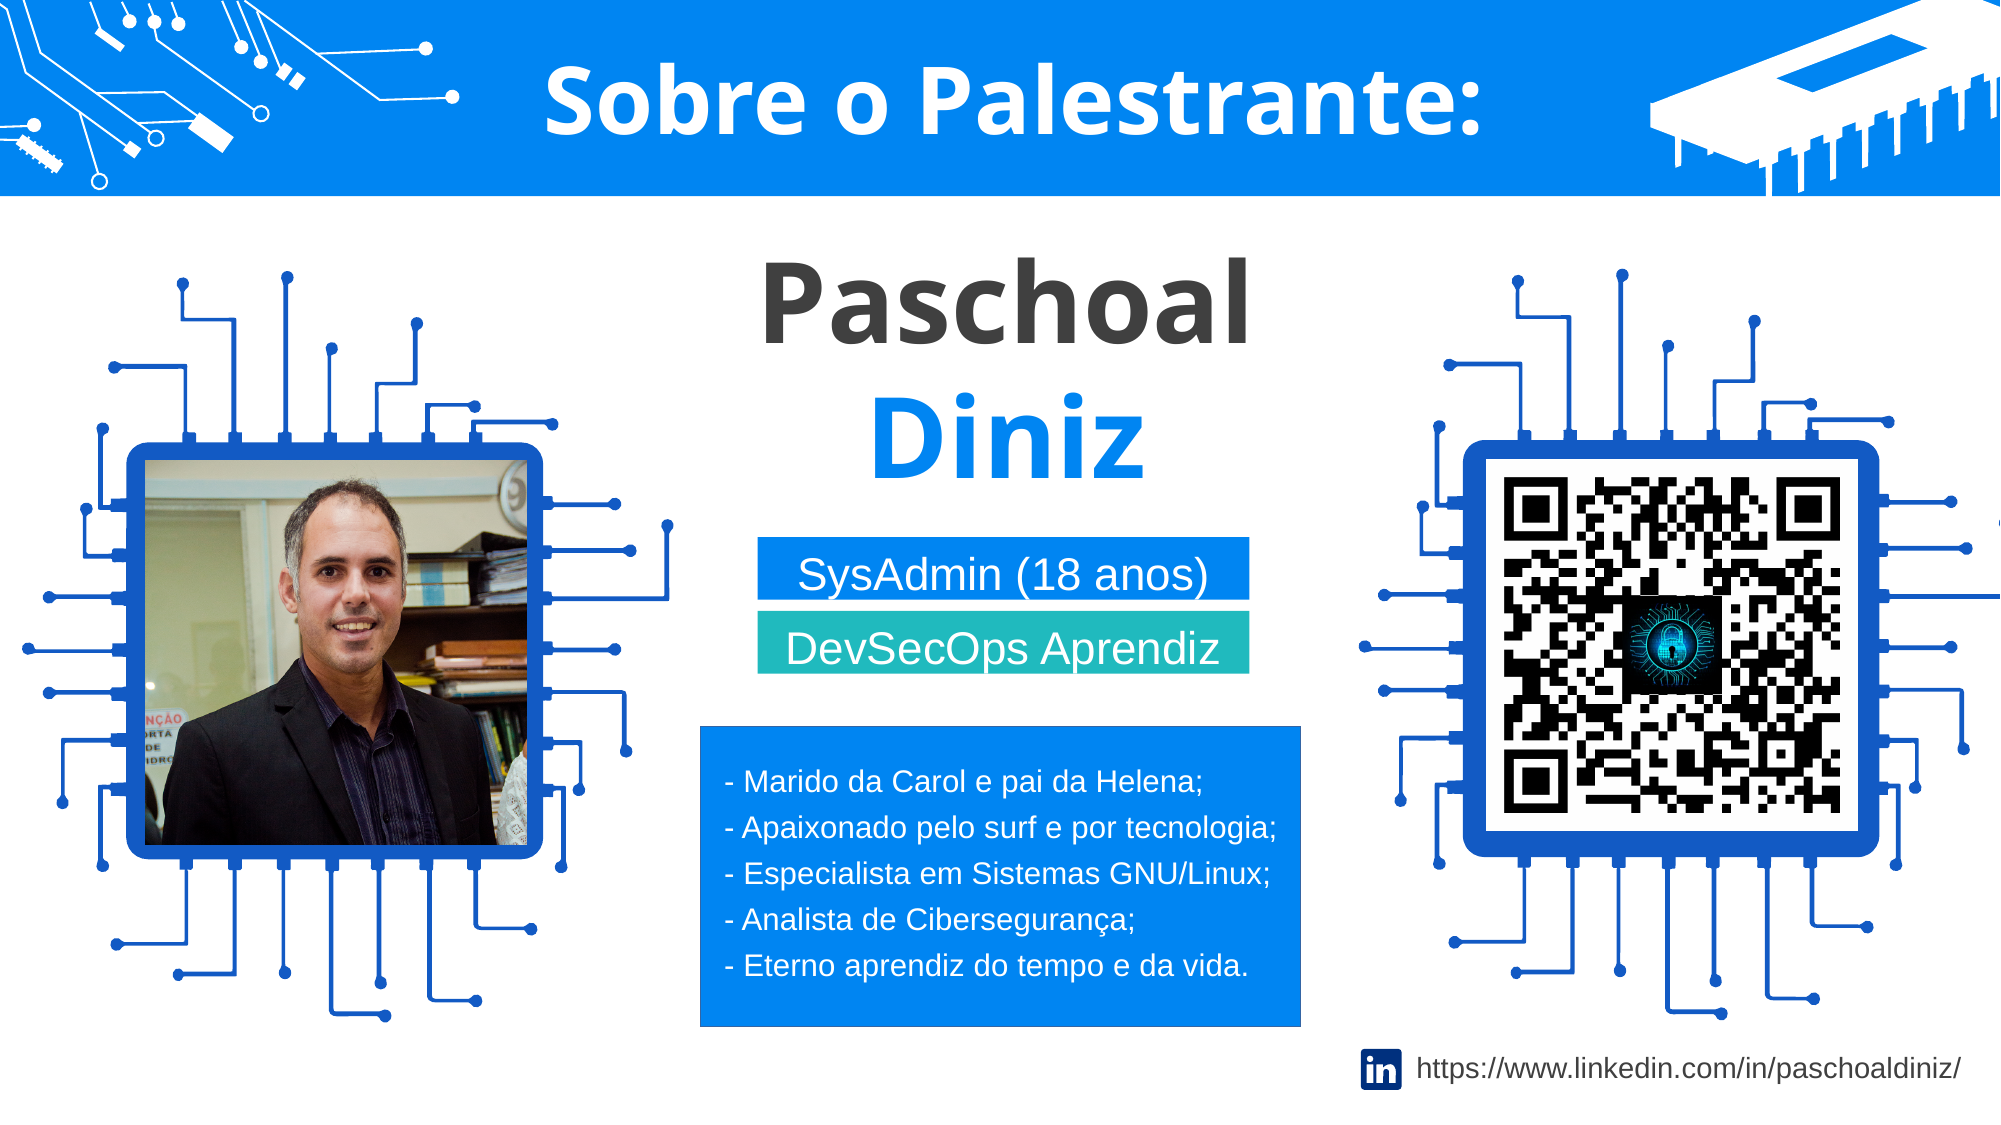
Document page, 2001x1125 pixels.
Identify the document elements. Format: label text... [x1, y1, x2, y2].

list Sobre o Palestrante: [64, 44, 1964, 164]
text_box SysAdmin (18 anos) [757, 537, 1250, 600]
text_box DevSecOps Aprendiz [757, 610, 1250, 674]
text_box https://www.linkedin.com/in/paschoaldiniz/ [1401, 1042, 2000, 1093]
text_box [1360, 1048, 1402, 1090]
text_box [1358, 268, 2000, 1021]
text_box [22, 271, 674, 1023]
text_box Paschoal Diniz [707, 223, 1305, 508]
text_box - Marido da Carol e pai da Helena; - Apaixonado pelo surf e por tecnologia; - Especialista em Sistemas GNU/Linux; - Analista de Cibersegurança; - Eterno aprendiz do tempo e da vida. [700, 726, 1301, 1027]
picture [1486, 459, 1858, 831]
picture [145, 460, 527, 845]
